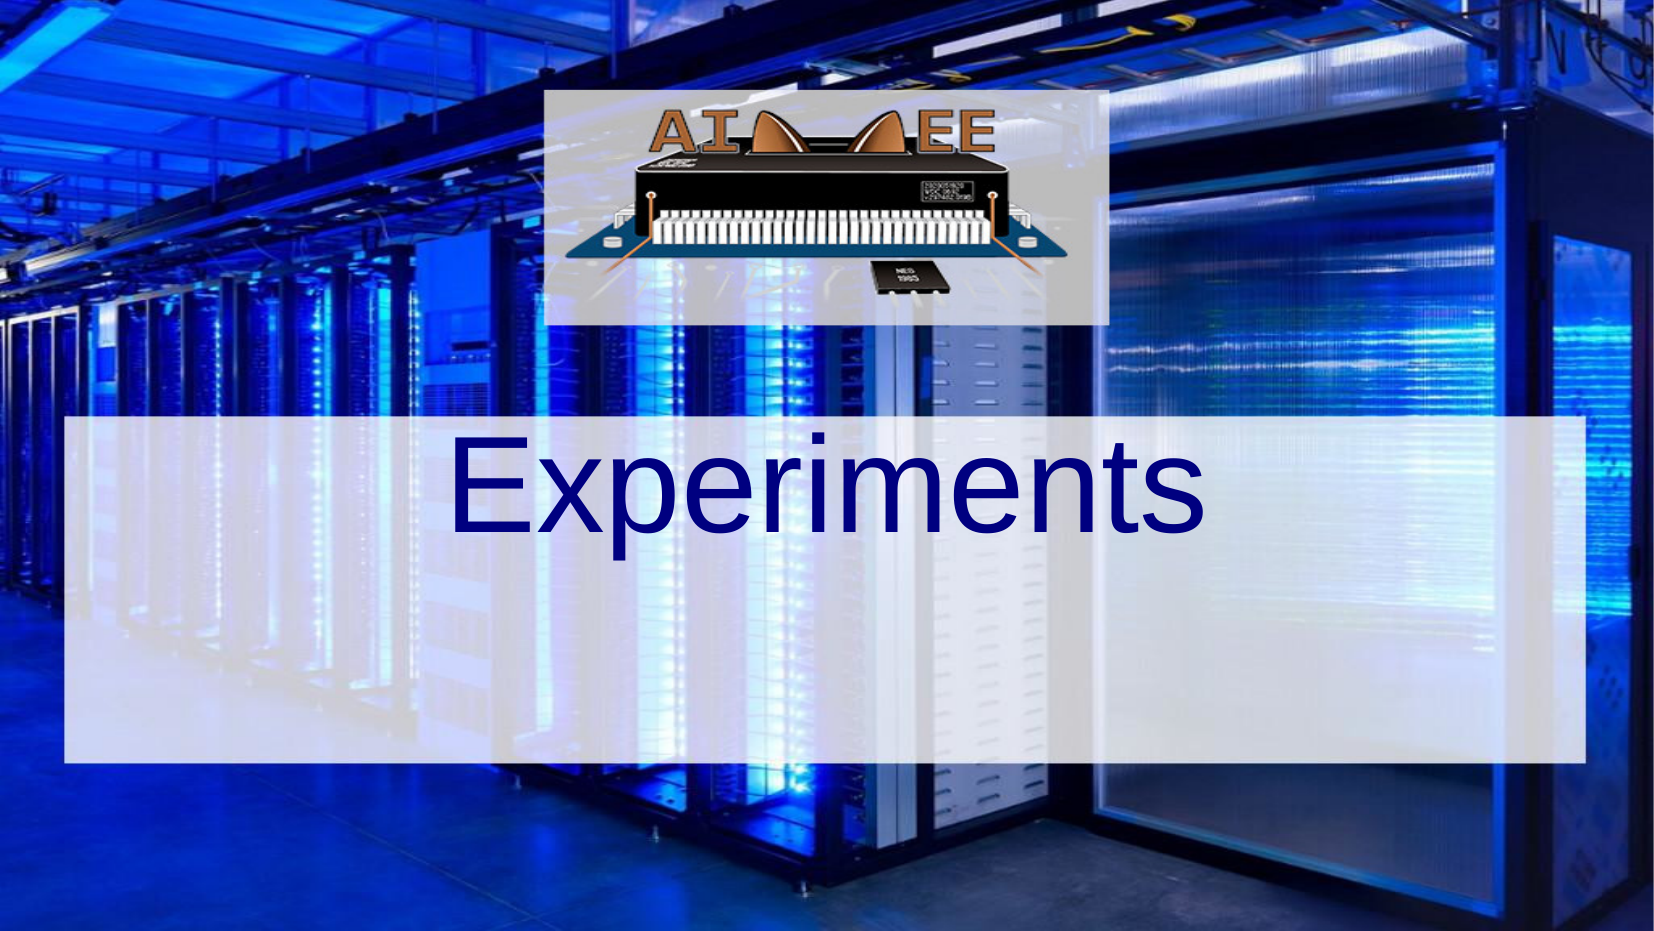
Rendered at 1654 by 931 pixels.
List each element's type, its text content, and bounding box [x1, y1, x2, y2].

picture [0, 0, 1654, 931]
title Experiments [82, 429, 1571, 541]
